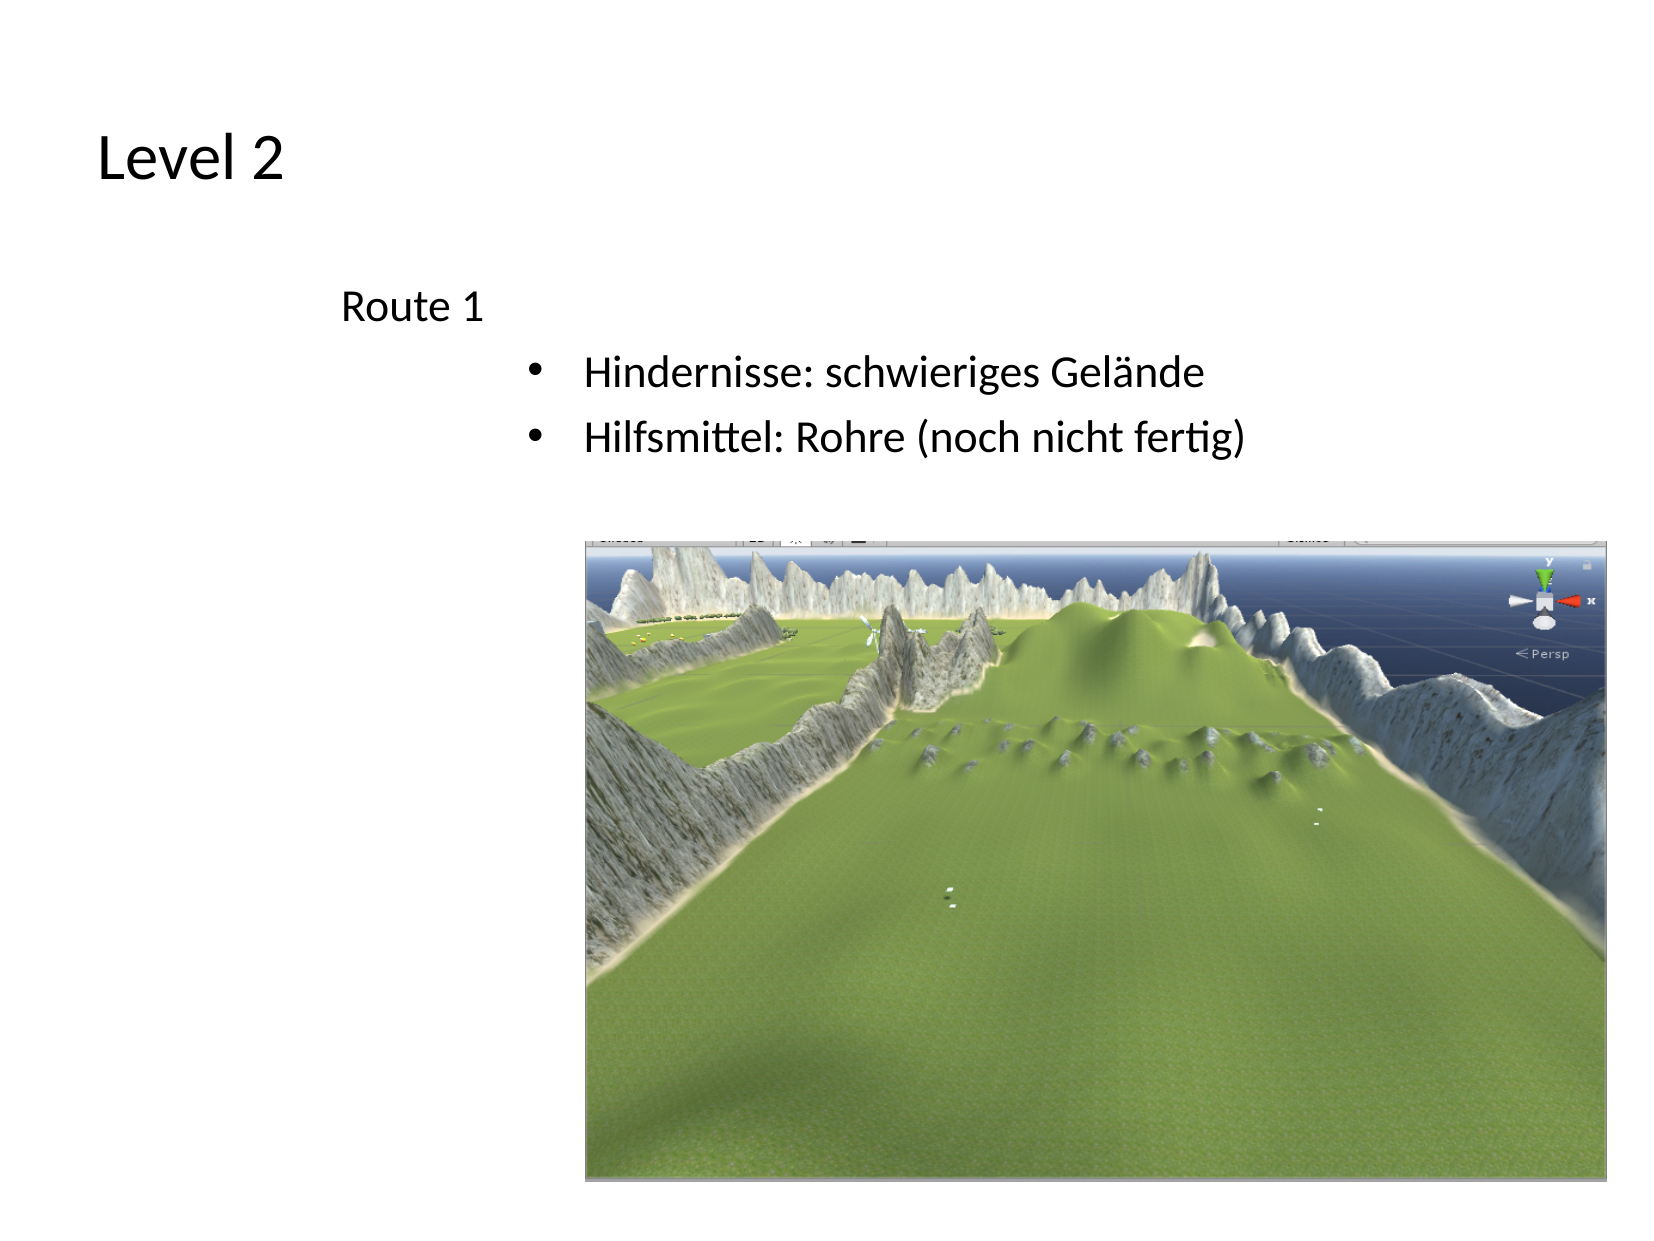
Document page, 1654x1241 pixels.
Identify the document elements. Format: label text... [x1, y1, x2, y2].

title Level 2 [82, 49, 1571, 257]
list Route 1 Hindernisse: schwieriges Gelände Hilfsmittel: Rohre (noch nicht fertig) [82, 268, 1571, 1108]
picture [585, 541, 1607, 1182]
